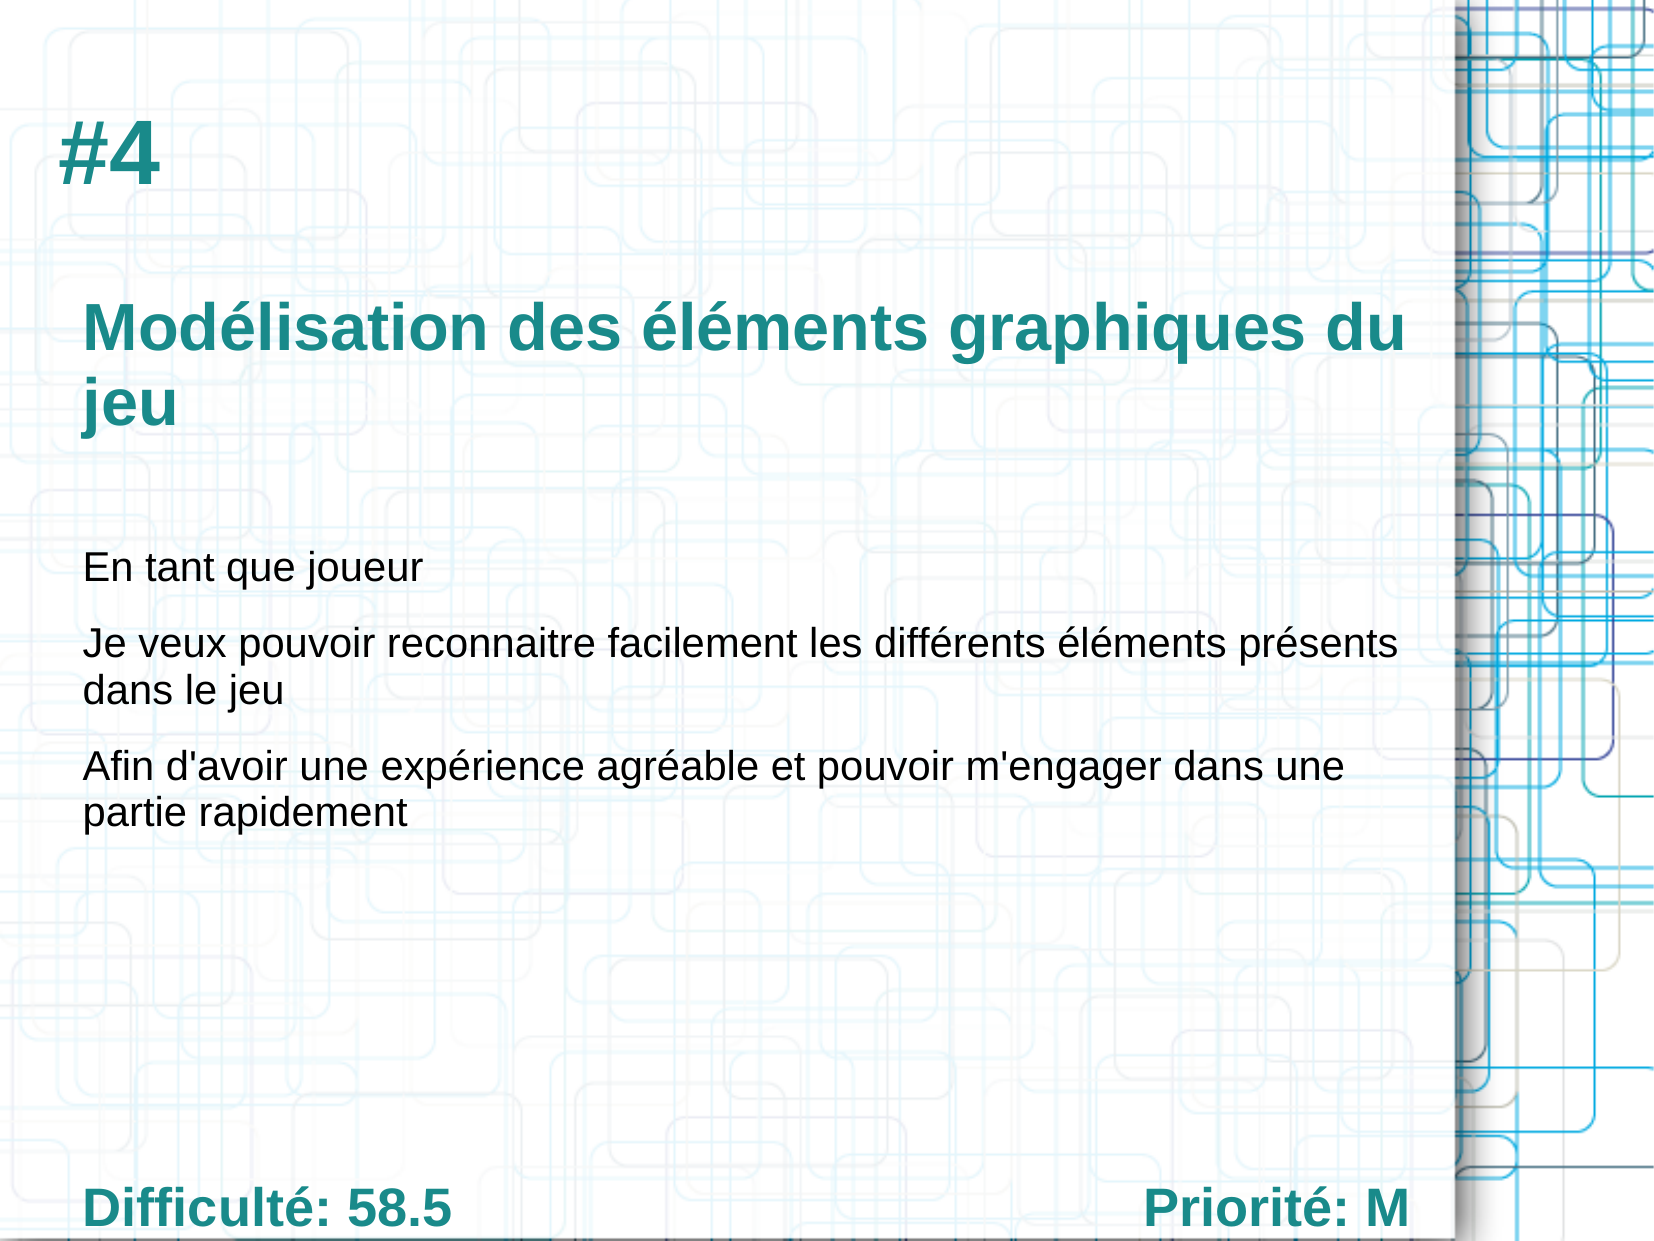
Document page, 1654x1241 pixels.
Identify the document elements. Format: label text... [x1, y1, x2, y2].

title #4 [59, 49, 1418, 257]
picture [0, 0, 1654, 1241]
list Modélisation des éléments graphiques du jeu En tant que joueur Je veux pouvoir reconnaitre facilement les différents éléments présents dans le jeu Afin d'avoir une expérience agréable et pouvoir m'engager dans une partie rapidement Difficulté: 58.5 Priorité: M [82, 290, 1418, 1241]
